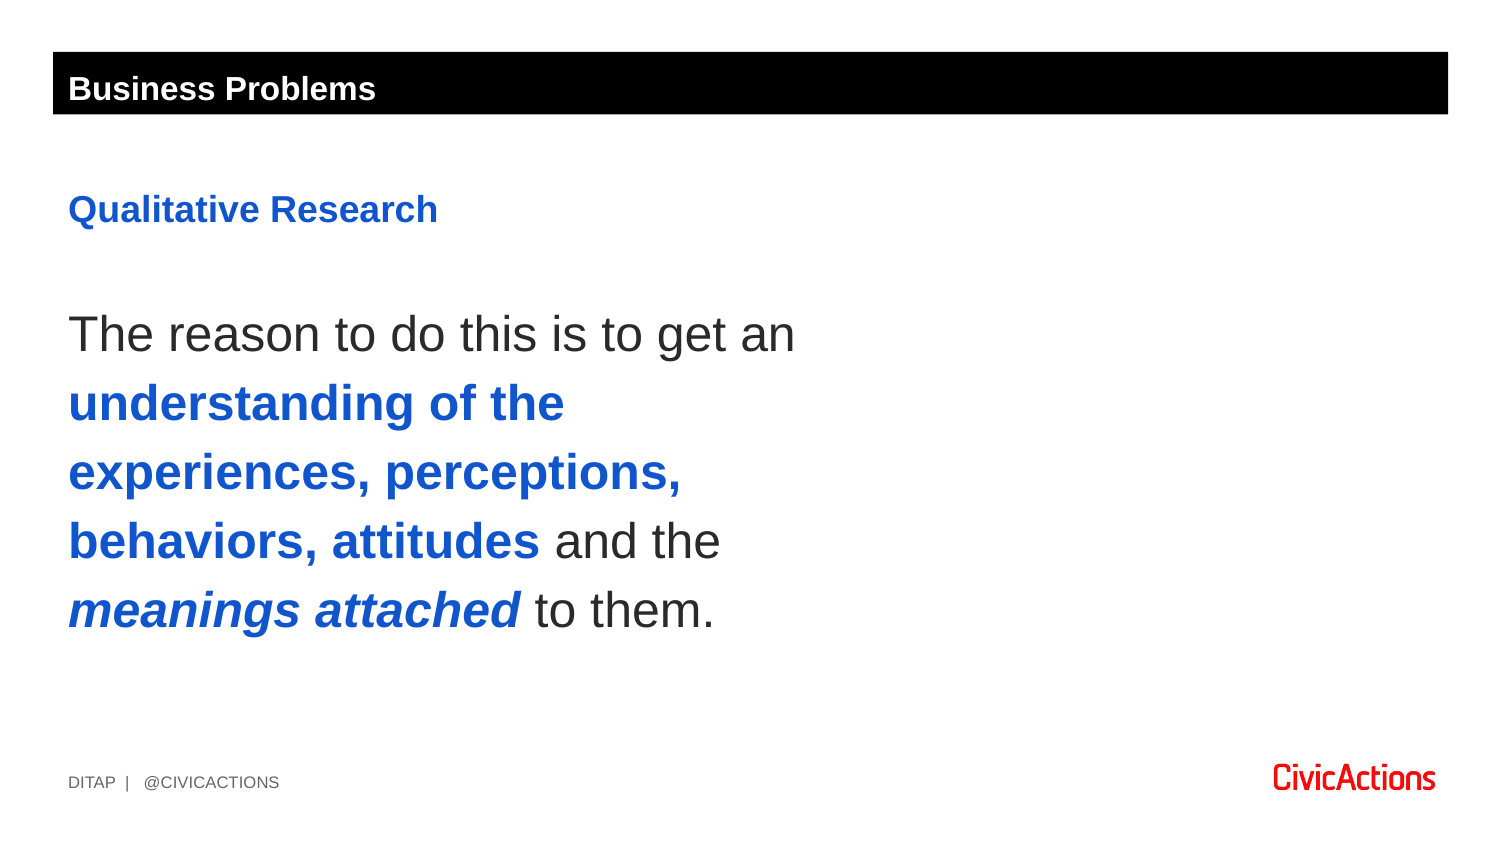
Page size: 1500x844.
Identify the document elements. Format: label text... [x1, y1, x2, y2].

picture [1271, 758, 1438, 795]
title Business Problems [53, 51, 1449, 115]
text_box Qualitative Research The reason to do this is to get an understanding of the experiences, perceptions, behaviors, attitudes and the meanings attached to them. [53, 162, 886, 656]
